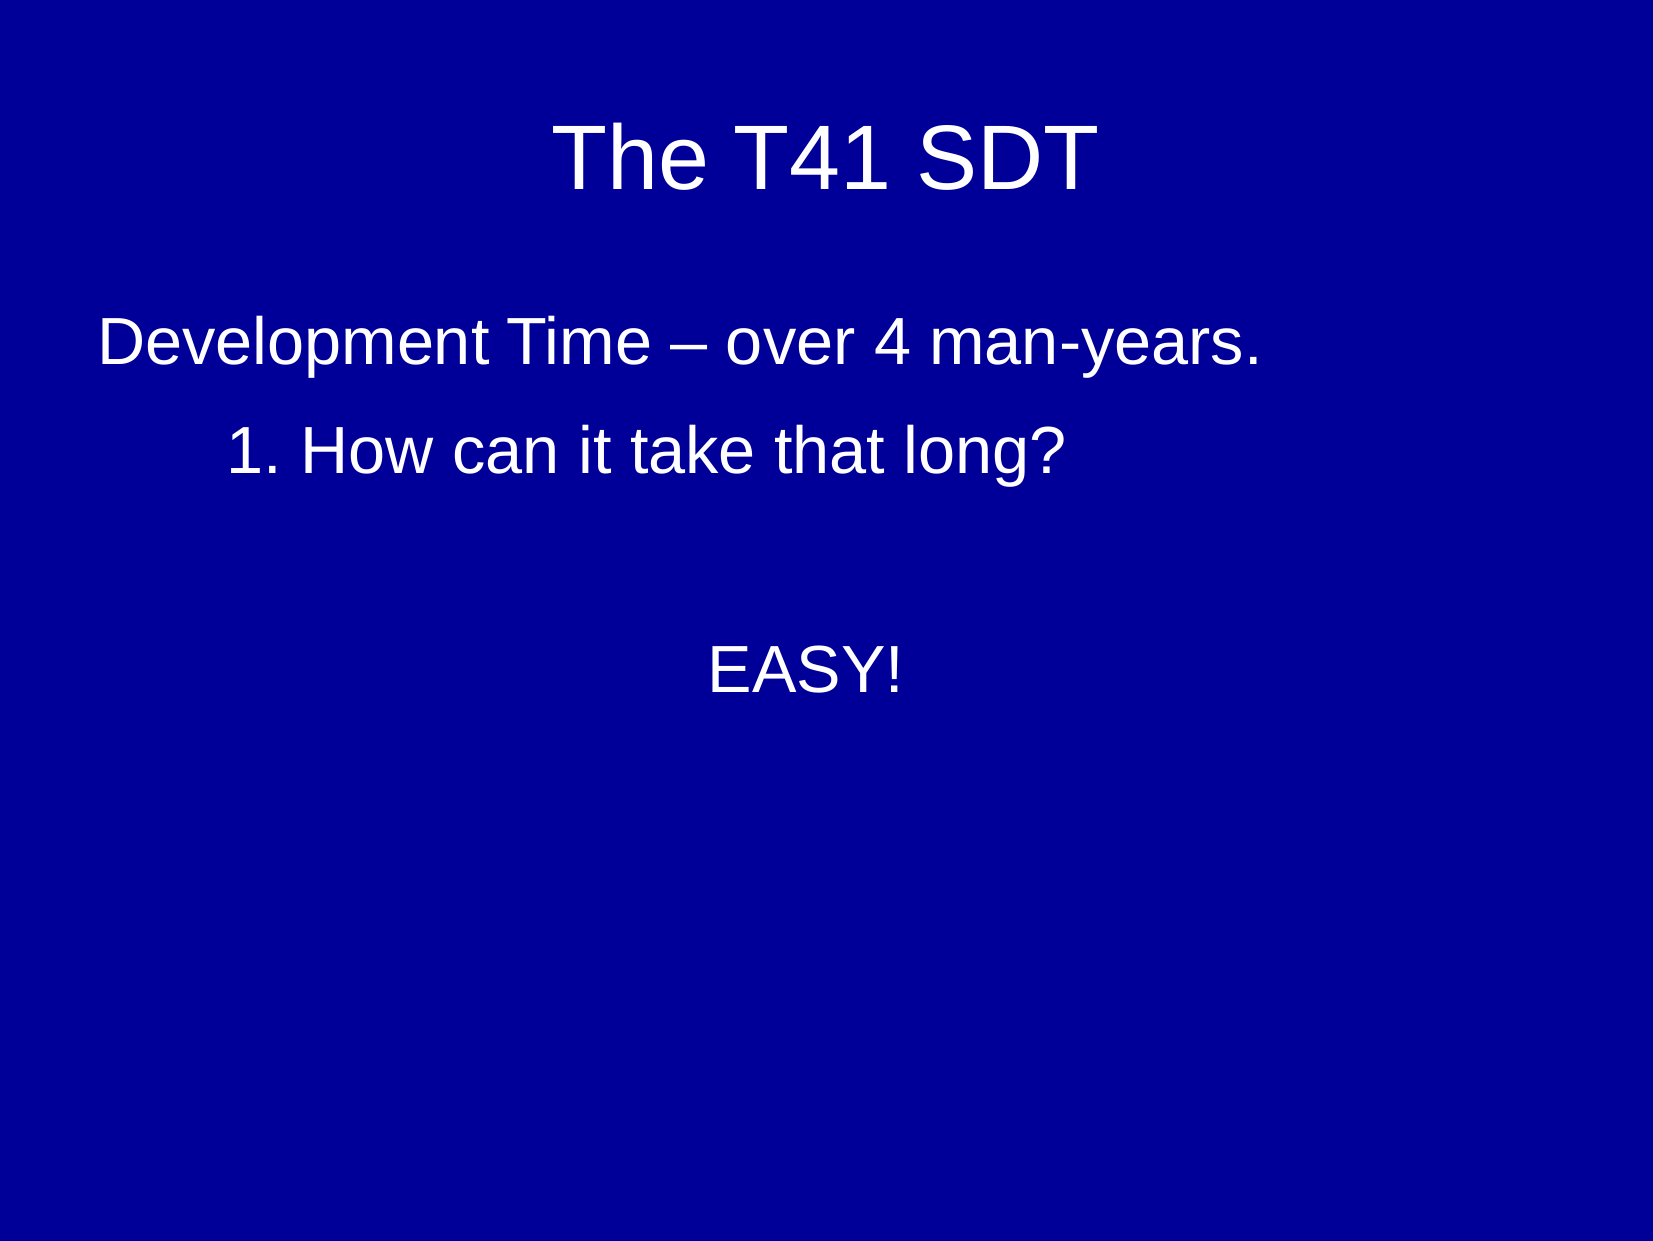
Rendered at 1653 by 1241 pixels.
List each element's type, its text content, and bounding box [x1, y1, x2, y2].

text_box Development Time – over 4 man-years. 1. How can it take that long? EASY! [82, 290, 1571, 1109]
text_box The T41 SDT [82, 49, 1571, 257]
